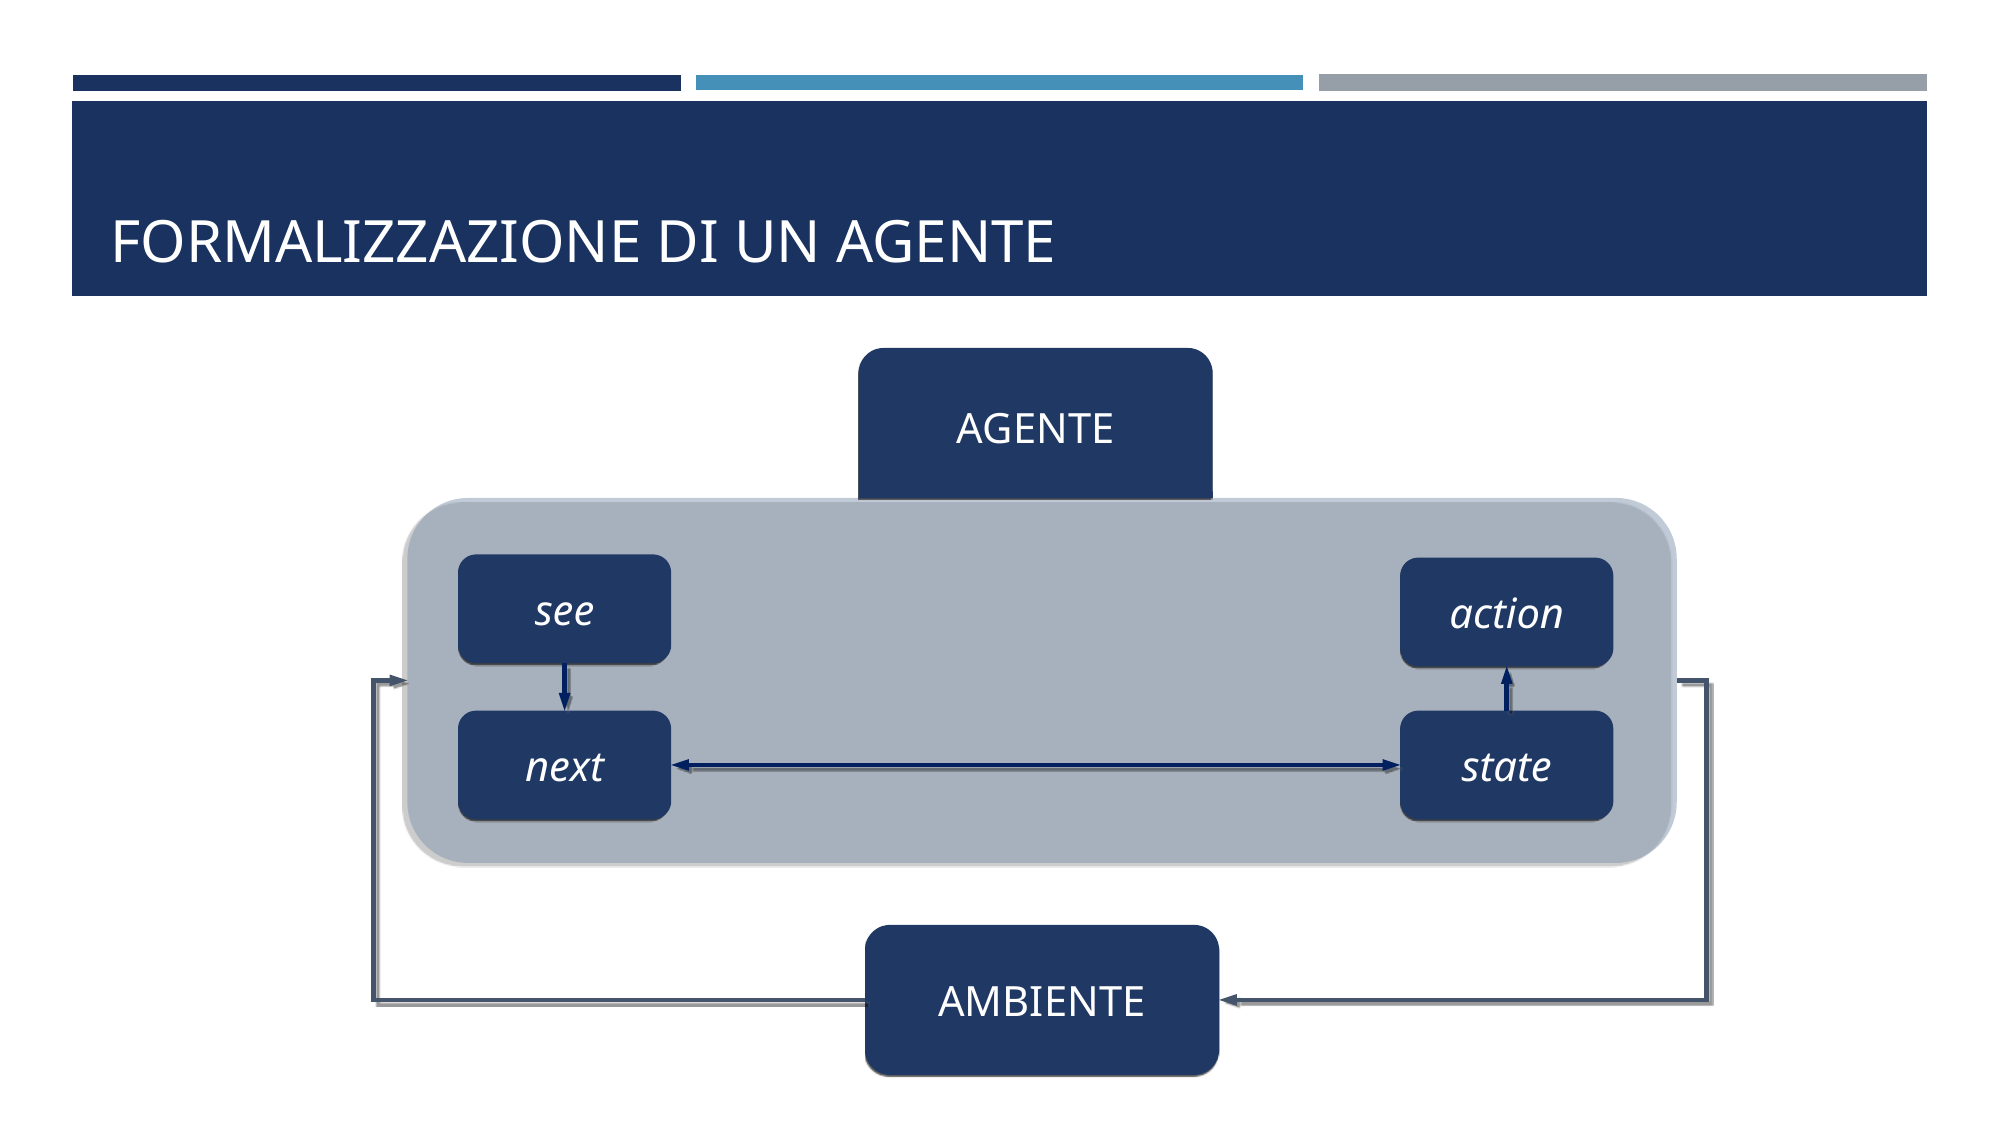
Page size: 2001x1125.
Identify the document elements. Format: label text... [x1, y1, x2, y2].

text_box next [458, 710, 672, 820]
text_box AMBIENTE [865, 924, 1220, 1075]
text_box [407, 497, 1677, 863]
text_box AGENTE [858, 347, 1213, 499]
text_box see [458, 554, 672, 664]
title Formalizzazione di un agente [95, 115, 1905, 282]
text_box action [1400, 557, 1614, 667]
text_box state [1400, 710, 1614, 820]
